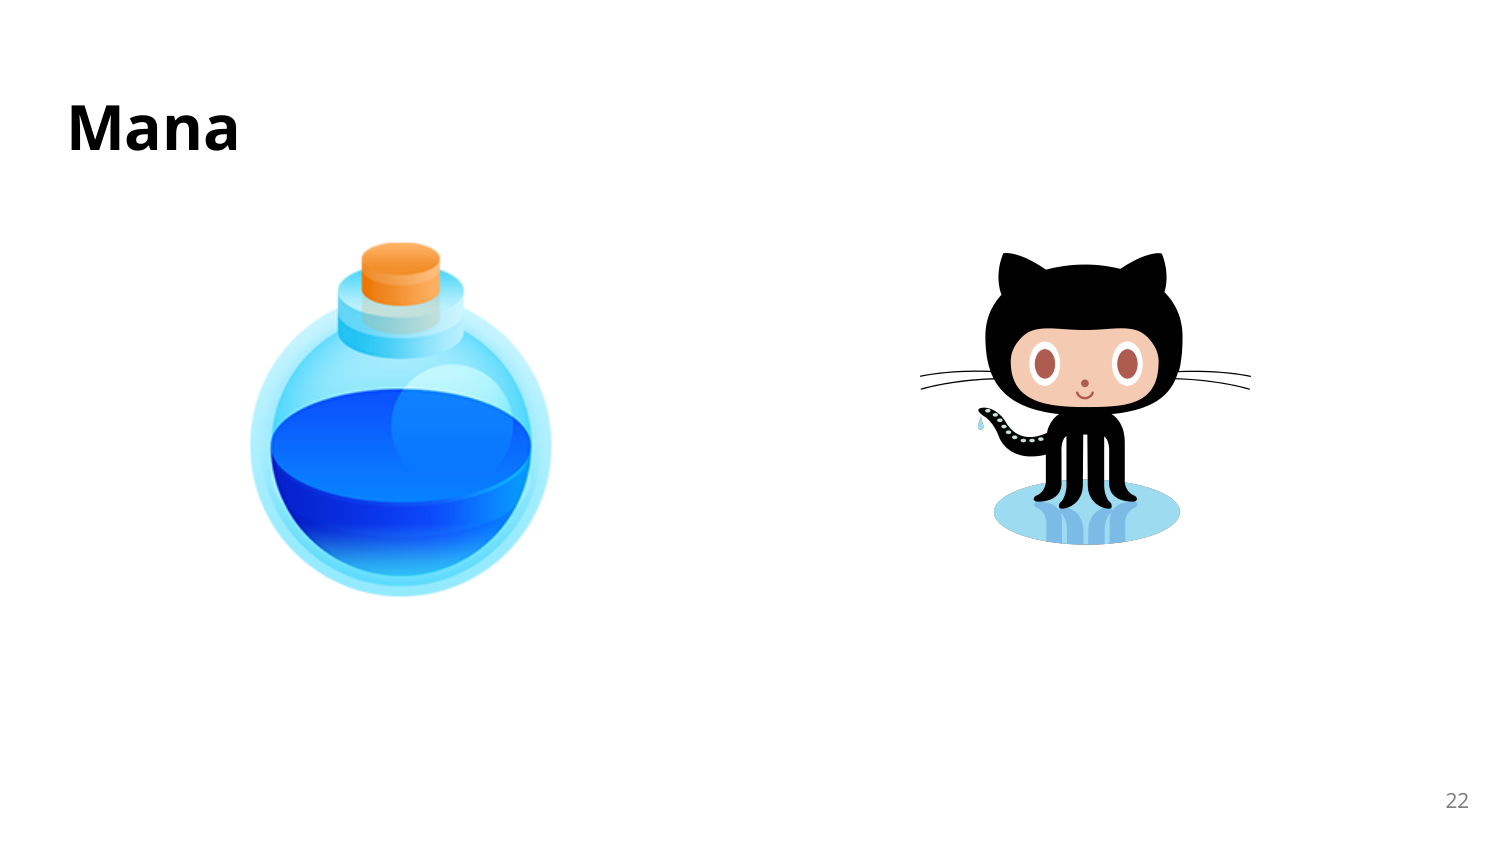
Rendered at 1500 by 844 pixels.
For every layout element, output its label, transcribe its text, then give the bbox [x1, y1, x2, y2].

picture [920, 253, 1251, 590]
picture [169, 168, 627, 676]
title Mana [51, 72, 1449, 176]
slide_number <number> [1394, 769, 1484, 834]
